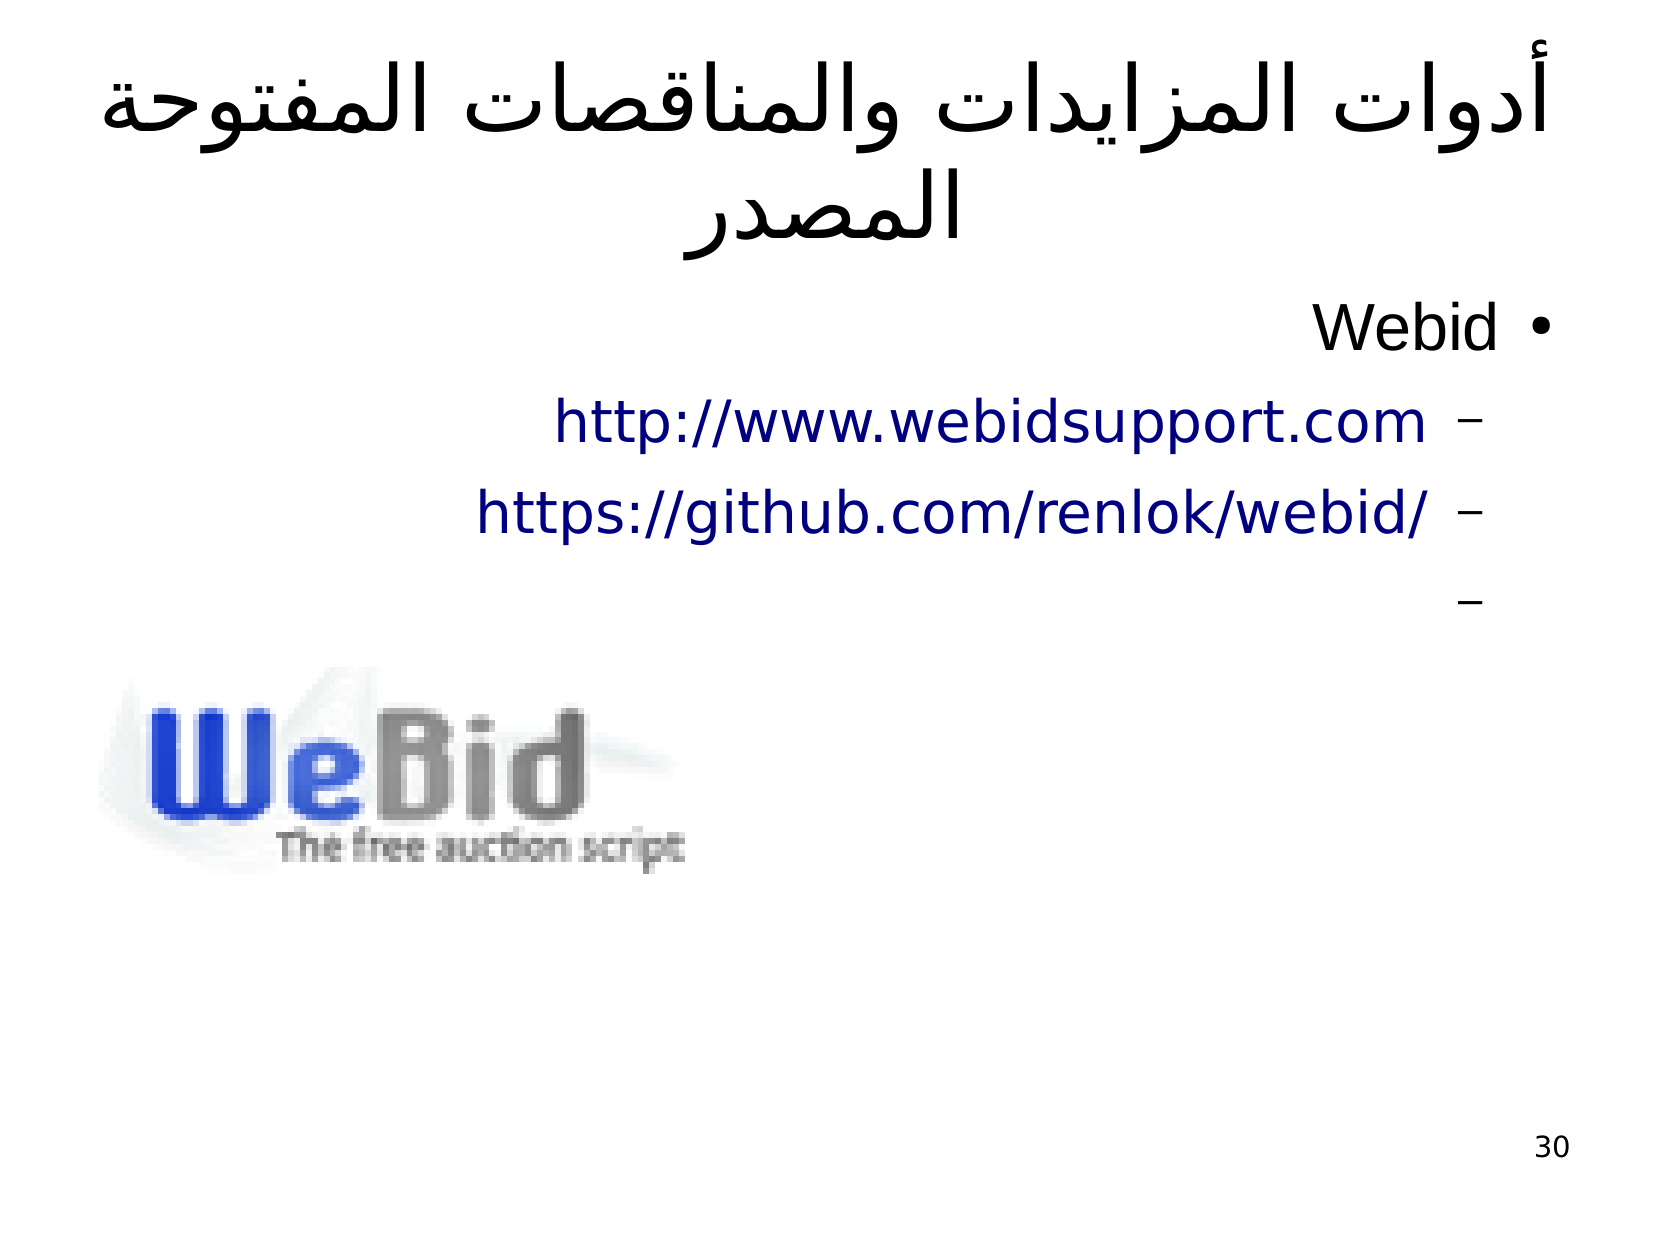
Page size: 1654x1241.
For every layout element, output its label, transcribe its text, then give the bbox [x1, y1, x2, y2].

title أدوات المزايدات والمناقصات المفتوحة المصدر [82, 42, 1571, 264]
list Webid http://www.webidsupport.com https://github.com/renlok/webid/ [82, 290, 1571, 1010]
picture [99, 667, 721, 875]
